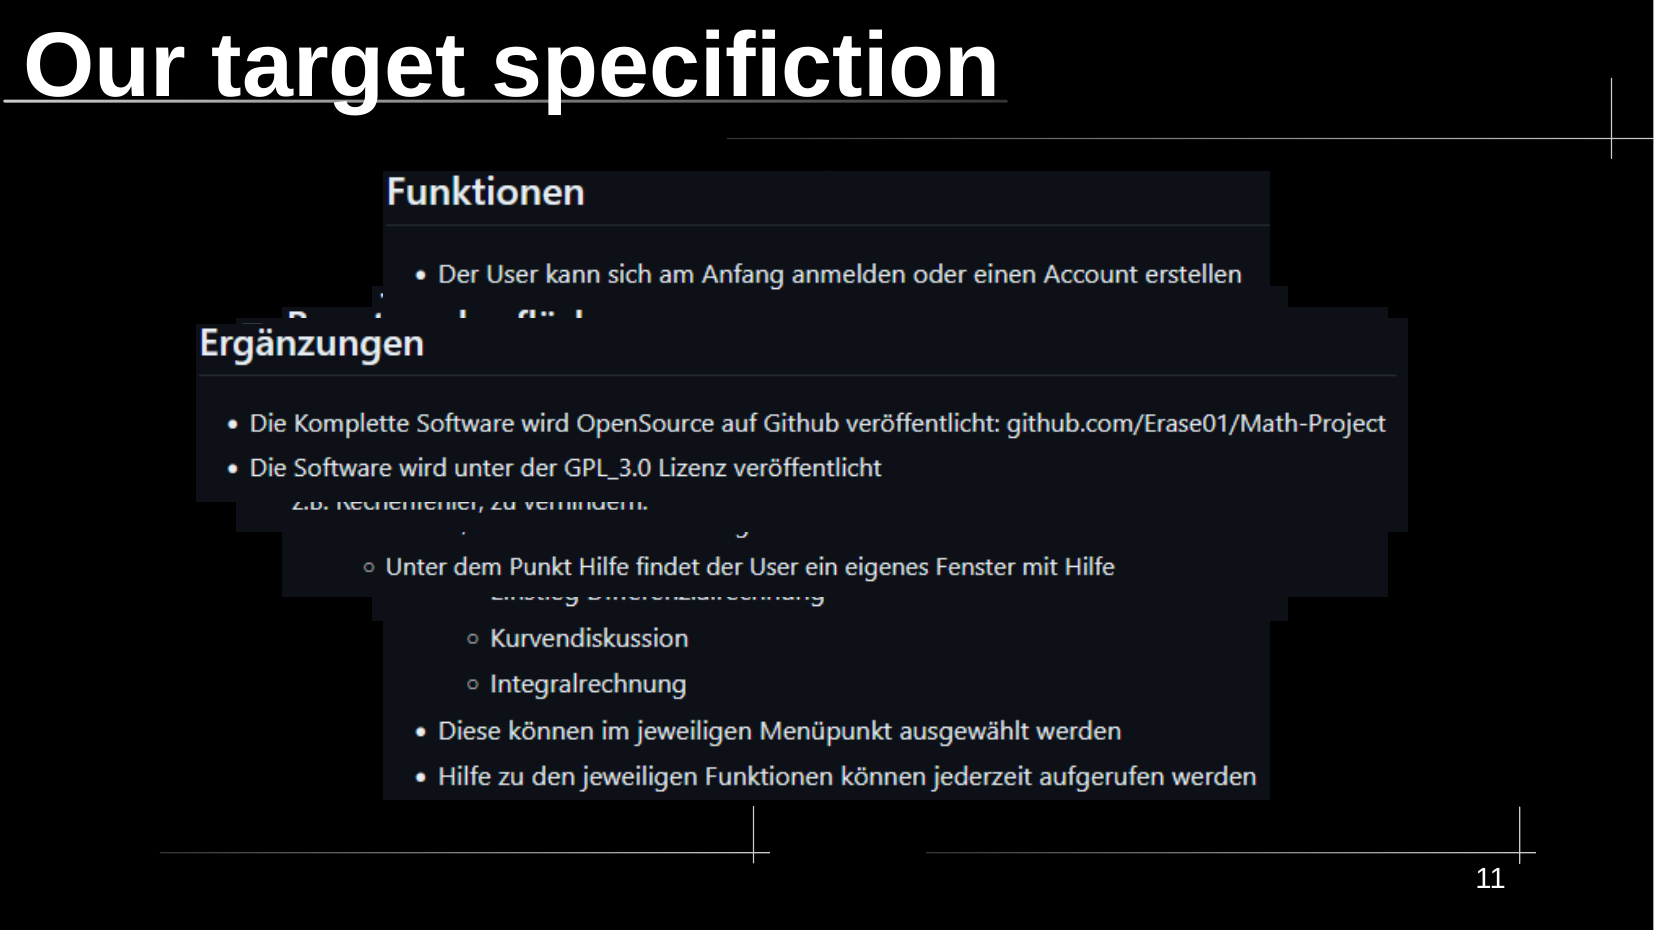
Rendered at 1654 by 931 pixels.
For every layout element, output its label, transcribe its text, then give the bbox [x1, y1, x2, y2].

title Our target specifiction [23, 11, 1589, 119]
picture [196, 171, 1408, 800]
